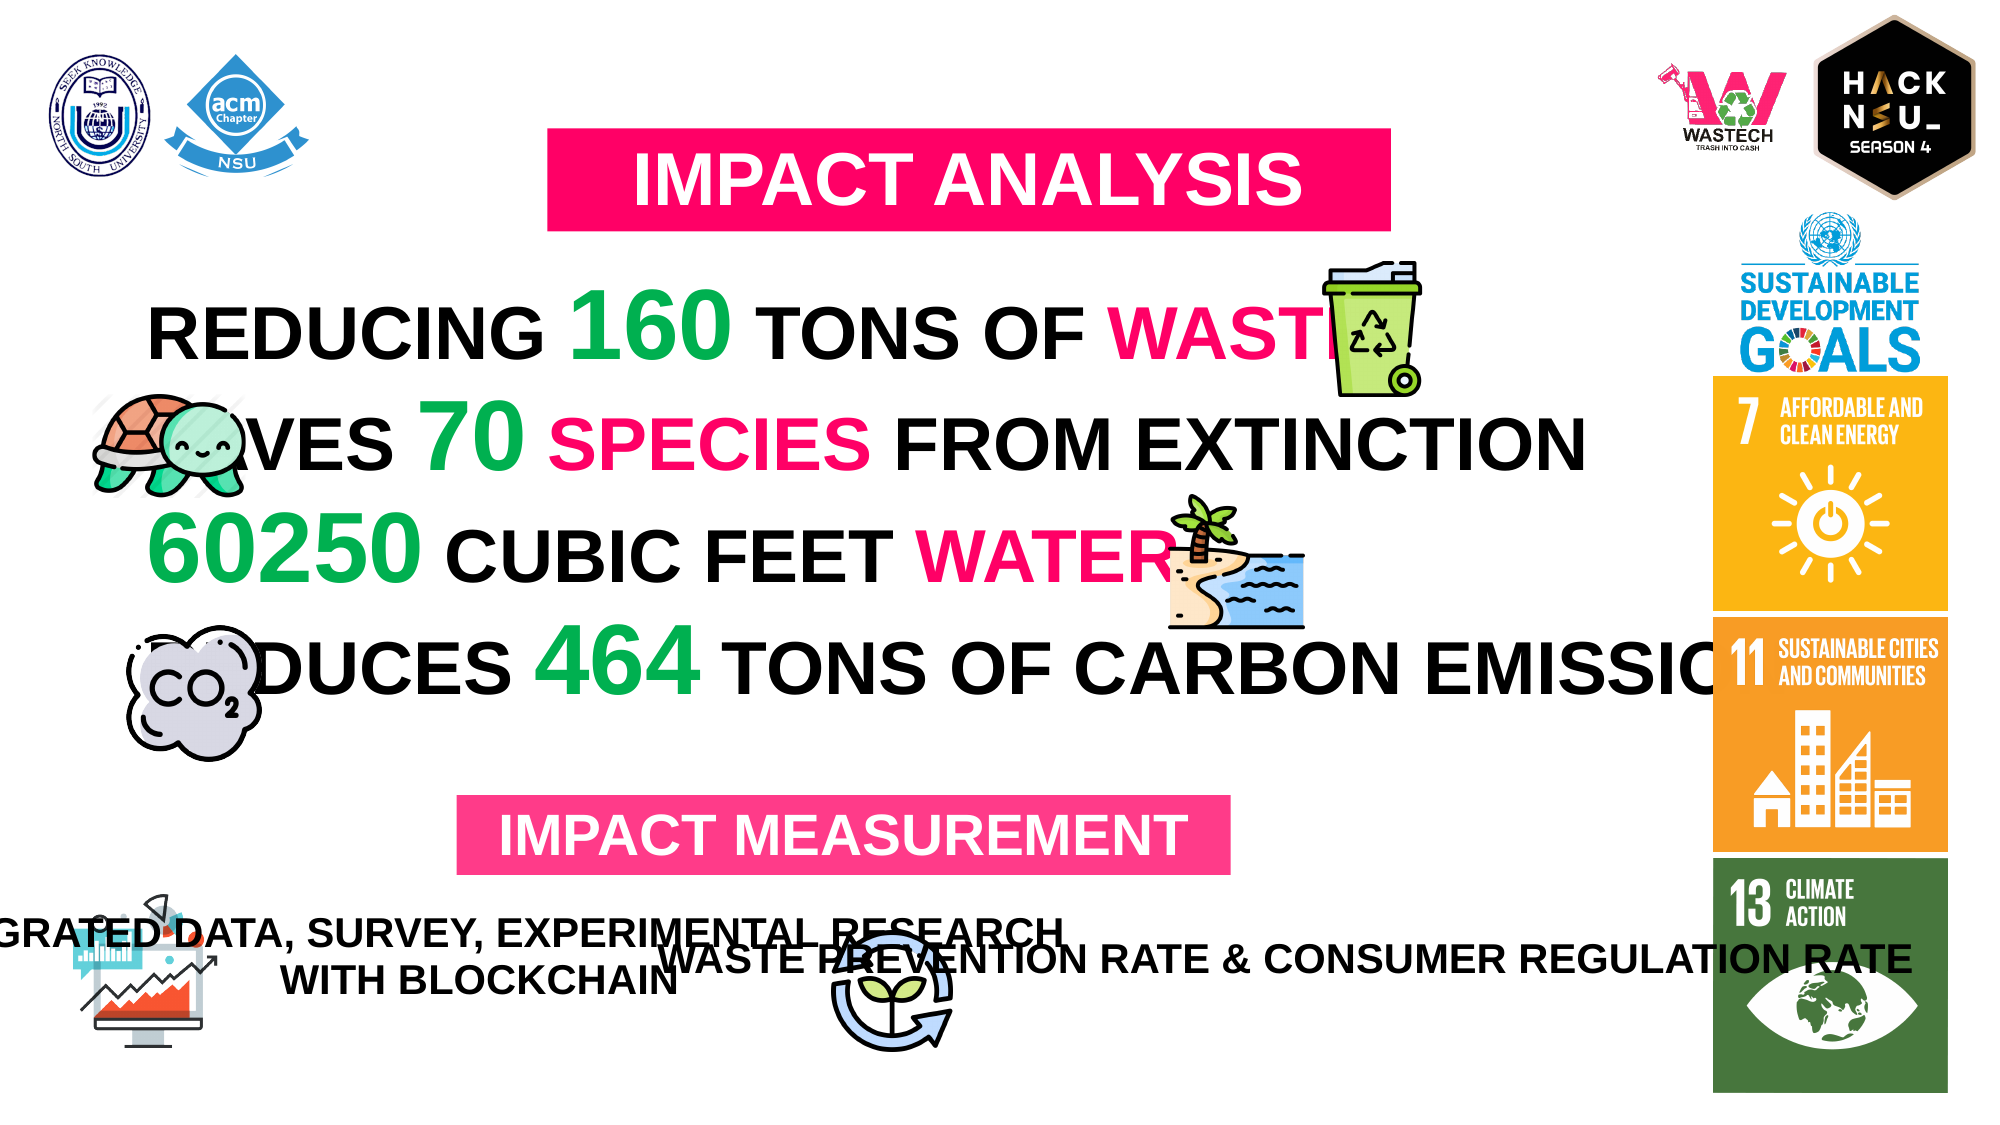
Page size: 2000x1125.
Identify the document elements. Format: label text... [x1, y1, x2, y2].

picture [41, 54, 157, 177]
picture [164, 54, 309, 177]
picture [126, 625, 262, 762]
picture [1713, 858, 1948, 1093]
picture [182, 923, 194, 942]
picture [831, 930, 953, 1052]
text_box INTEGRATED DATA, SURVEY, EXPERIMENTAL RESEARCH WITH BLOCKCHAIN [194, 902, 766, 1070]
picture [1304, 261, 1440, 397]
picture [939, 961, 953, 968]
text_box IMPACT MEASUREMENT [456, 796, 1231, 874]
text_box REDUCING 160 TONS OF WASTE SAVES 70 SPECIES FROM EXTINCTION 60250 CUBIC FEET WATER REDUCES 464 TONS OF CARBON EMISSION [261, 261, 1677, 762]
picture [1168, 493, 1305, 630]
picture [92, 394, 246, 498]
picture [68, 894, 222, 1048]
picture [939, 949, 953, 956]
picture [1642, 2, 2000, 611]
text_box WASTE PREVENTION RATE & CONSUMER REGULATION RATE [999, 928, 1571, 1045]
text_box IMPACT ANALYSIS [547, 128, 1391, 232]
picture [831, 949, 836, 958]
picture [1713, 617, 1948, 852]
